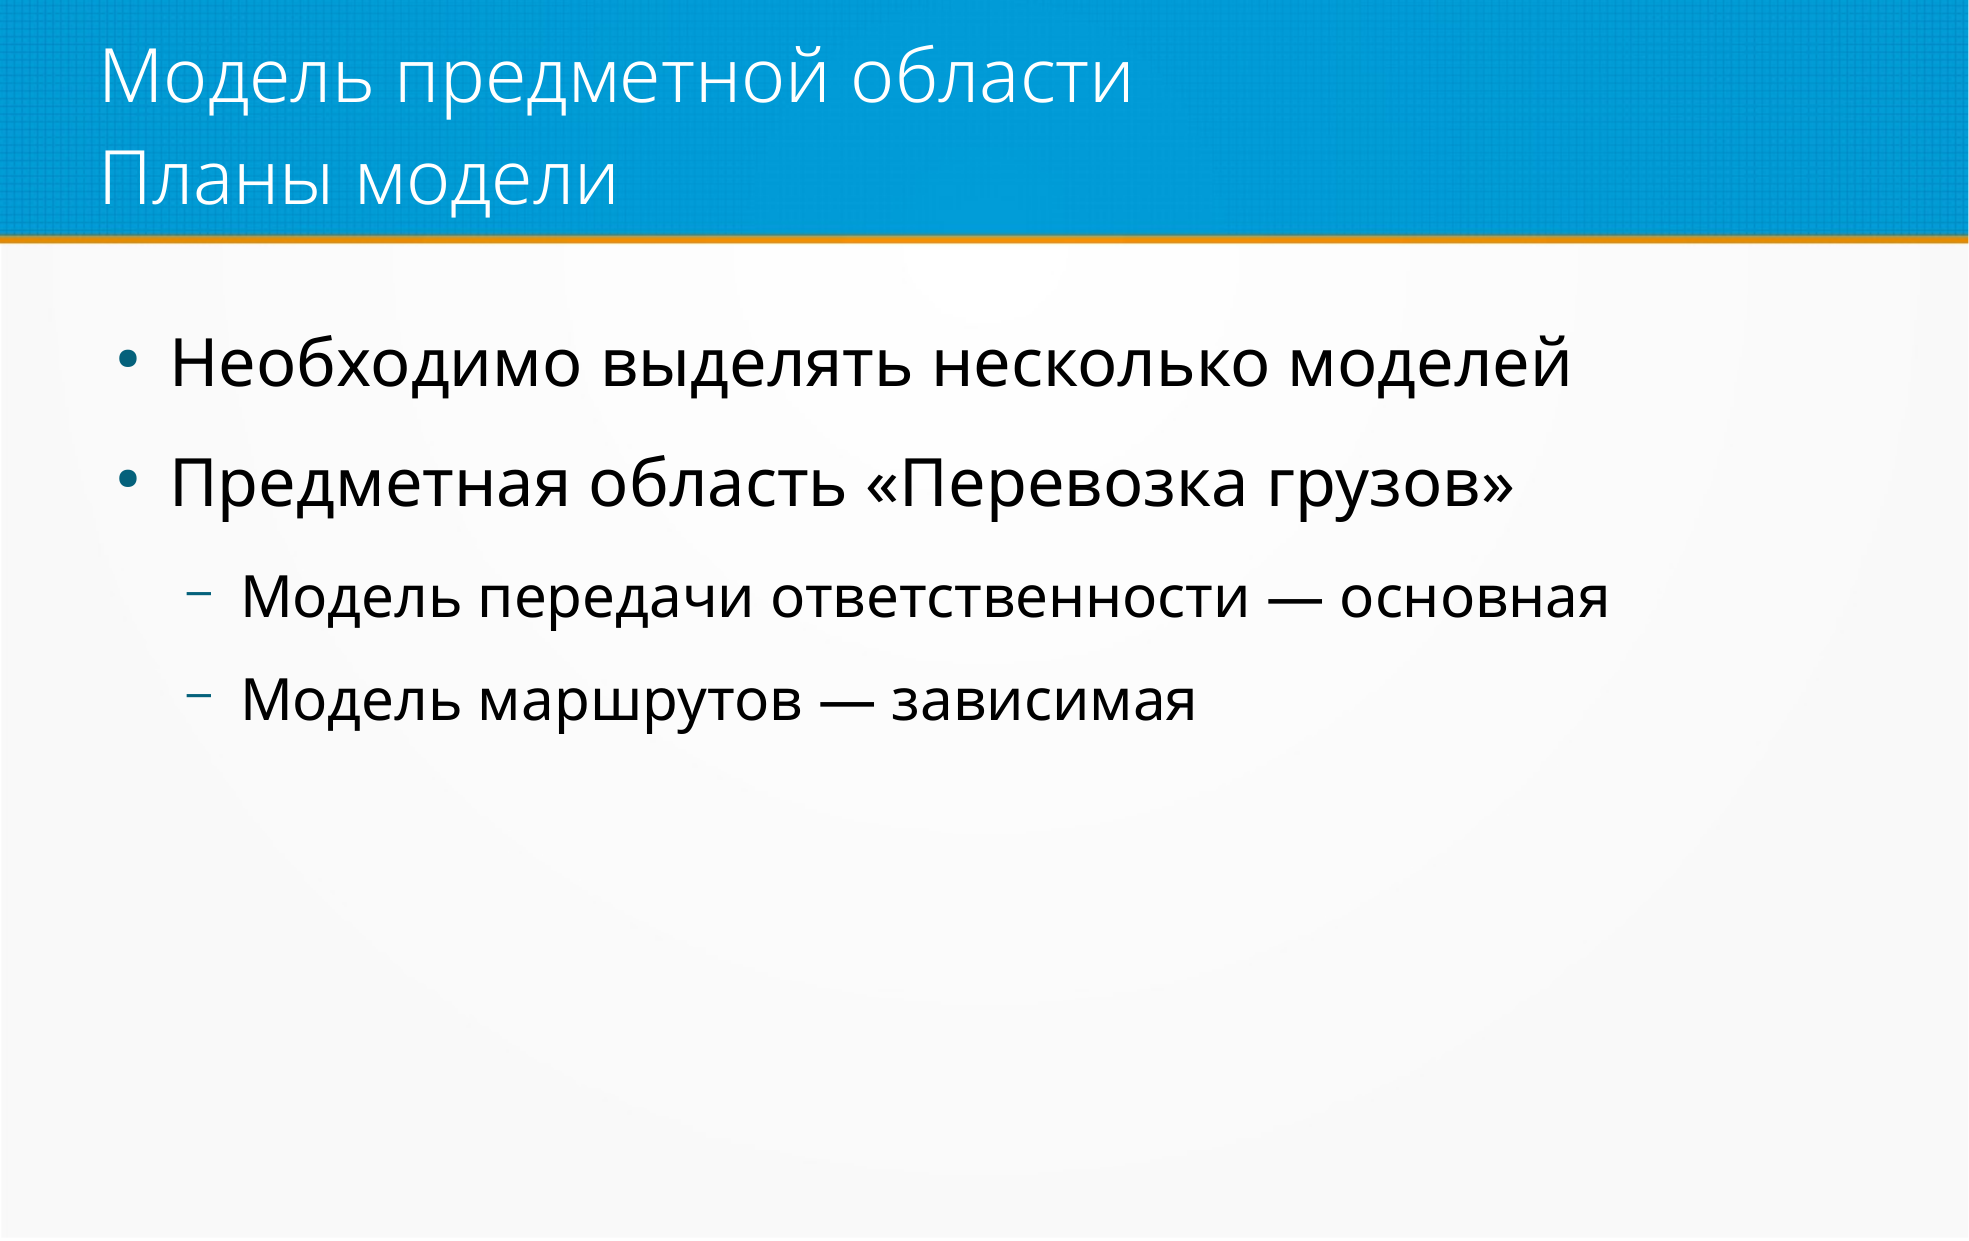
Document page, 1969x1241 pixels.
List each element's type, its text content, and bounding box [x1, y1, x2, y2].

title Модель предметной области Планы модели [98, 19, 1870, 227]
picture [0, 233, 1969, 1241]
list Необходимо выделять несколько моделей Предметная область «Перевозка грузов» Модель передачи ответственности — основная Модель маршрутов — зависимая [98, 315, 1969, 1241]
